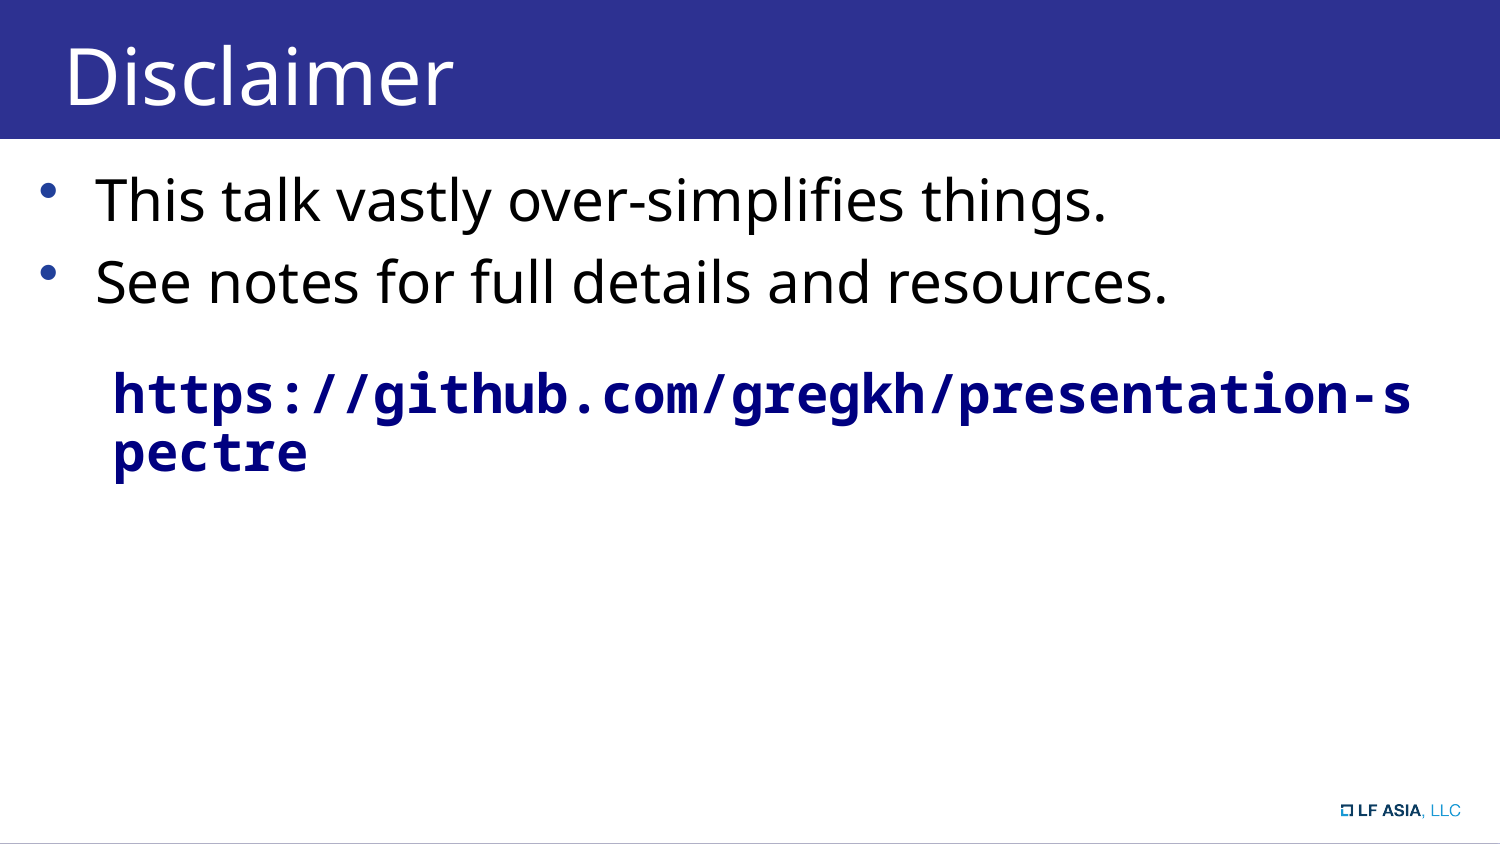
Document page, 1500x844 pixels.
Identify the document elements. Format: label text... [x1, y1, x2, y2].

title Disclaimer [48, 7, 1425, 140]
picture [1379, 803, 1418, 820]
list This talk vastly over-simplifies things. See notes for full details and resources. [23, 155, 1390, 376]
text_box https://github.com/gregkh/presentation-spectre [99, 348, 1435, 456]
